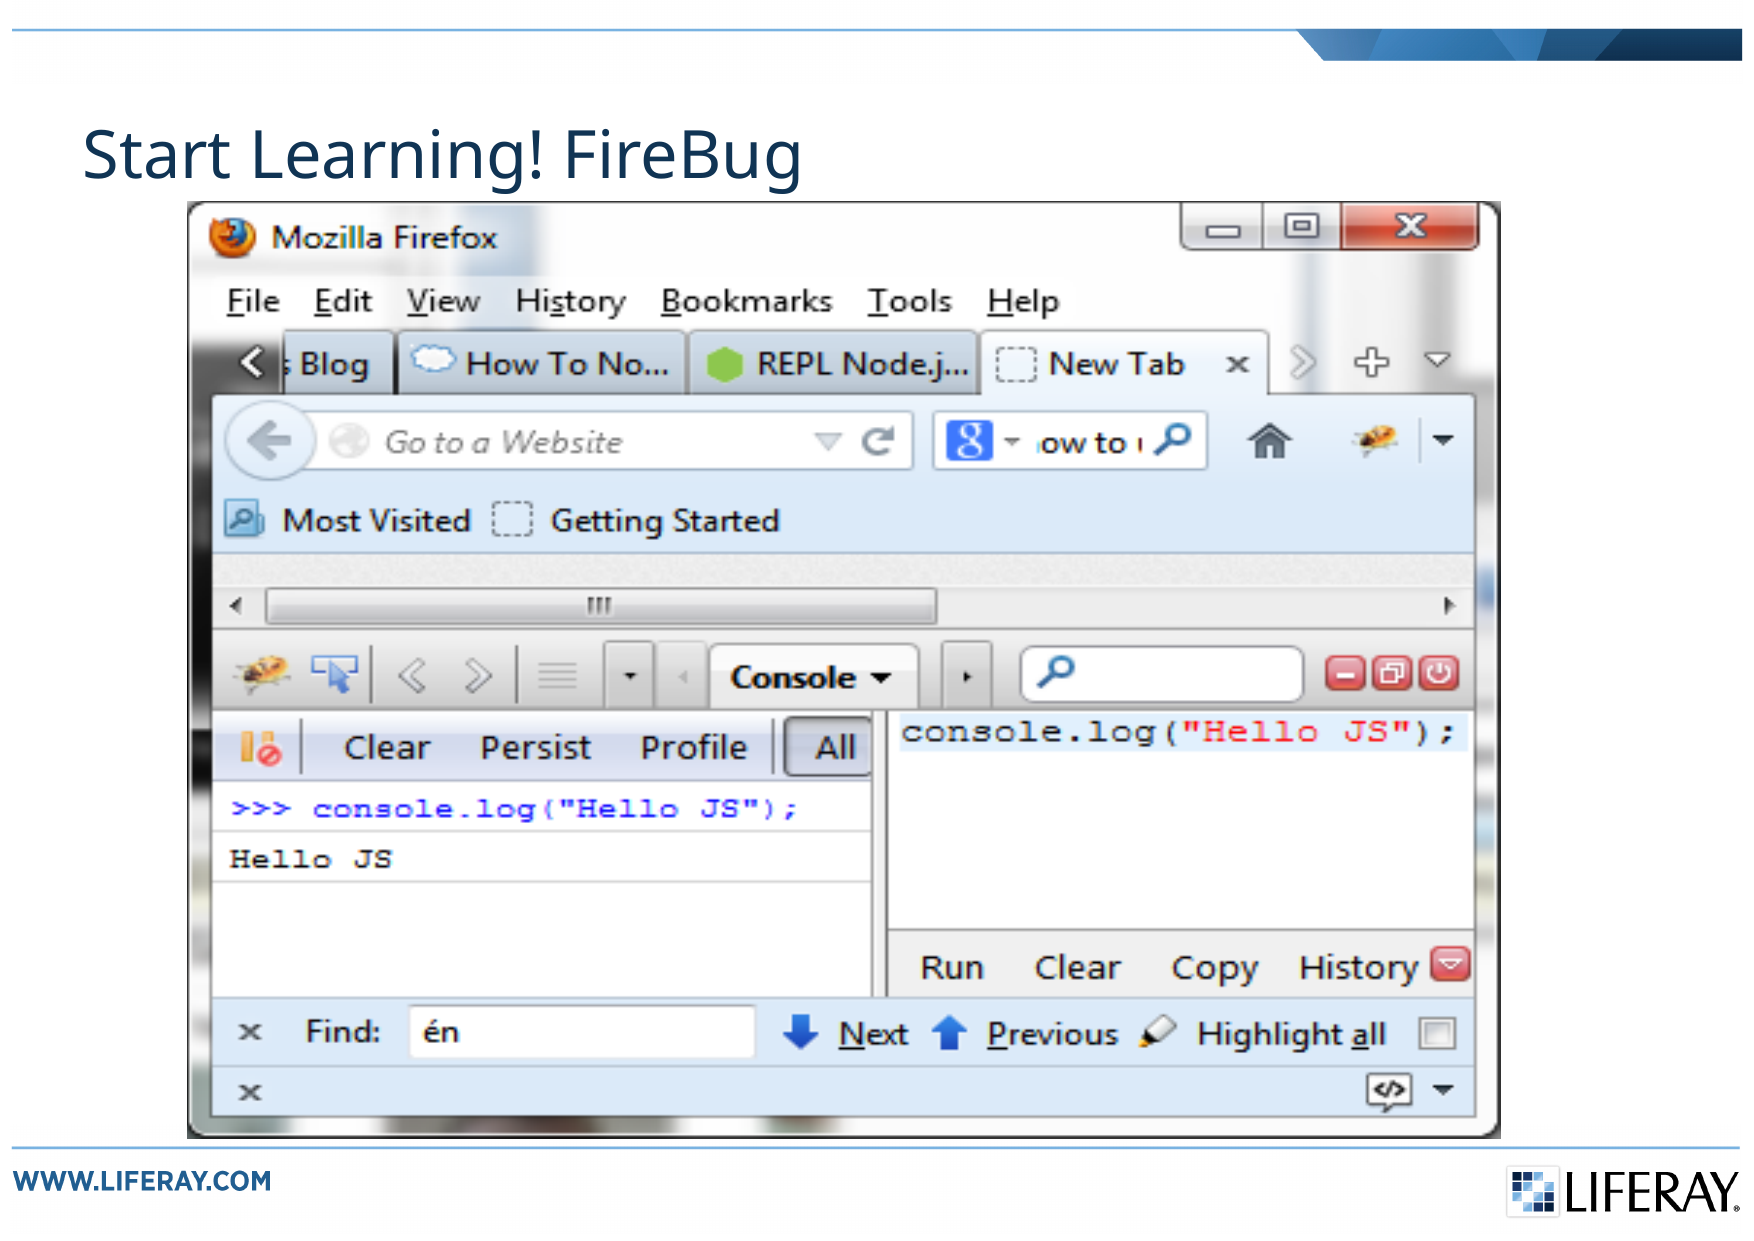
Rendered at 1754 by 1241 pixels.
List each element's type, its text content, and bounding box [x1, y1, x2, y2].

picture [10, 201, 1741, 1234]
picture [12, 0, 1743, 84]
title Start Learning! FireBug [82, 49, 1571, 257]
